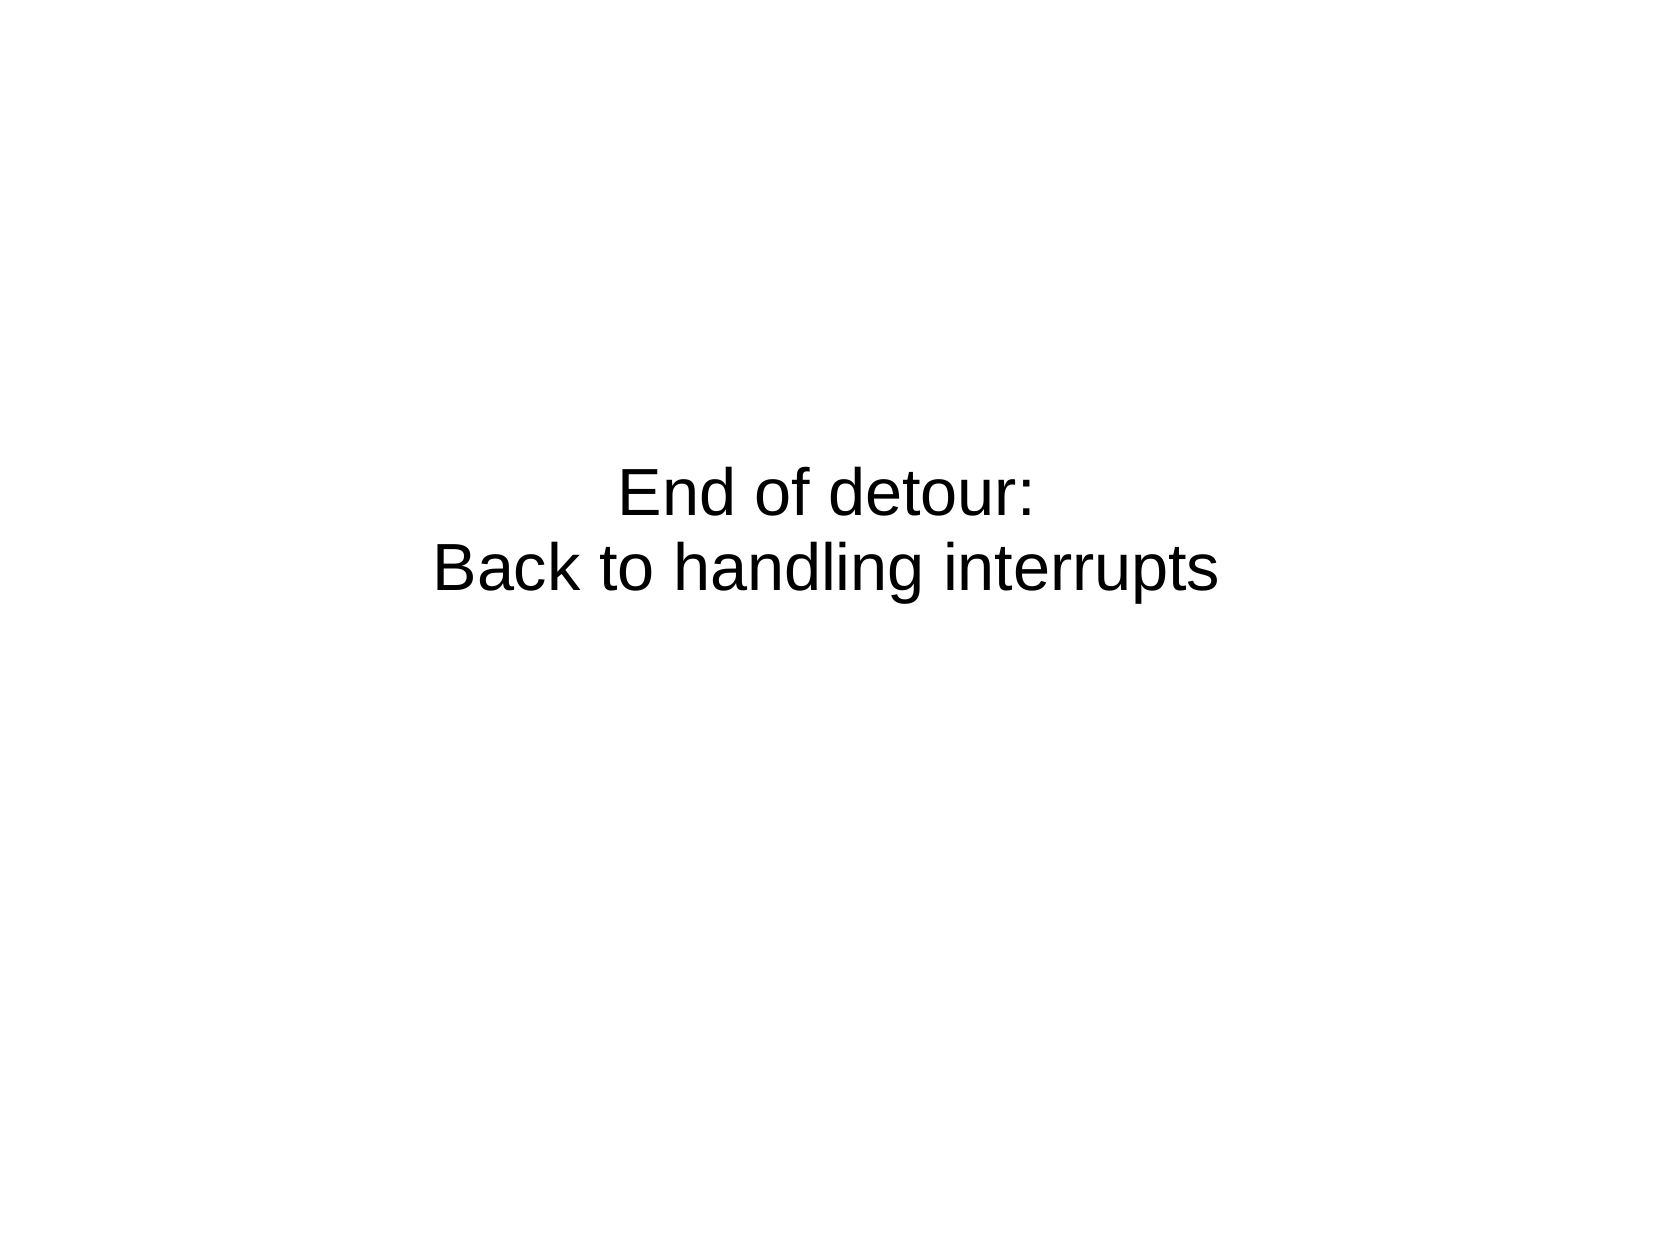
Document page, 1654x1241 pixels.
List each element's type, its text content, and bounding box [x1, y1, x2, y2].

subtitle End of detour: Back to handling interrupts [82, 49, 1571, 1010]
